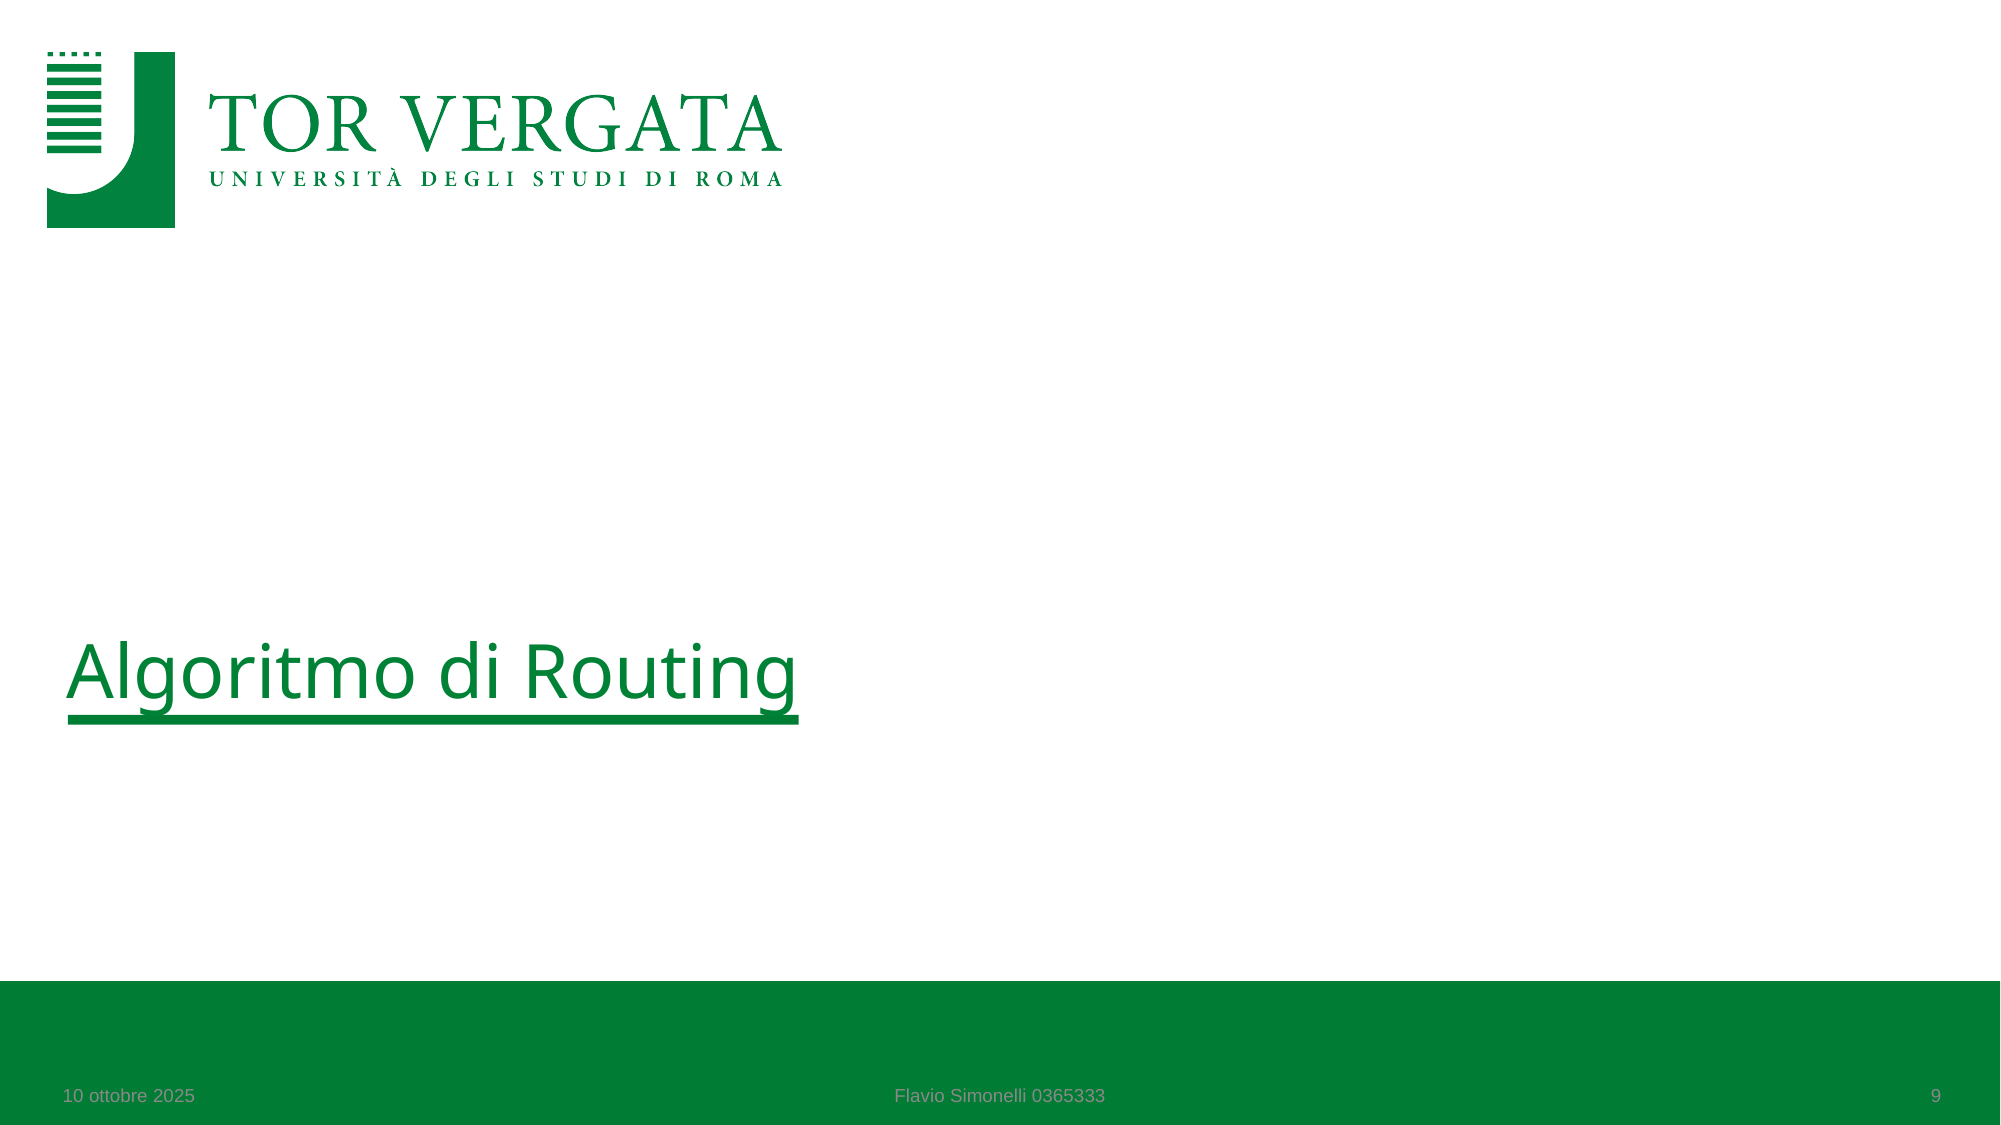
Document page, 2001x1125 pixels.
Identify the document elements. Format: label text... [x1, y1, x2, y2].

slide_number 10 ottobre 2025 [47, 1065, 498, 1125]
picture [47, 52, 782, 228]
footer Flavio Simonelli 0365333 [662, 1065, 1338, 1125]
title Algoritmo di Routing [51, 451, 1852, 722]
